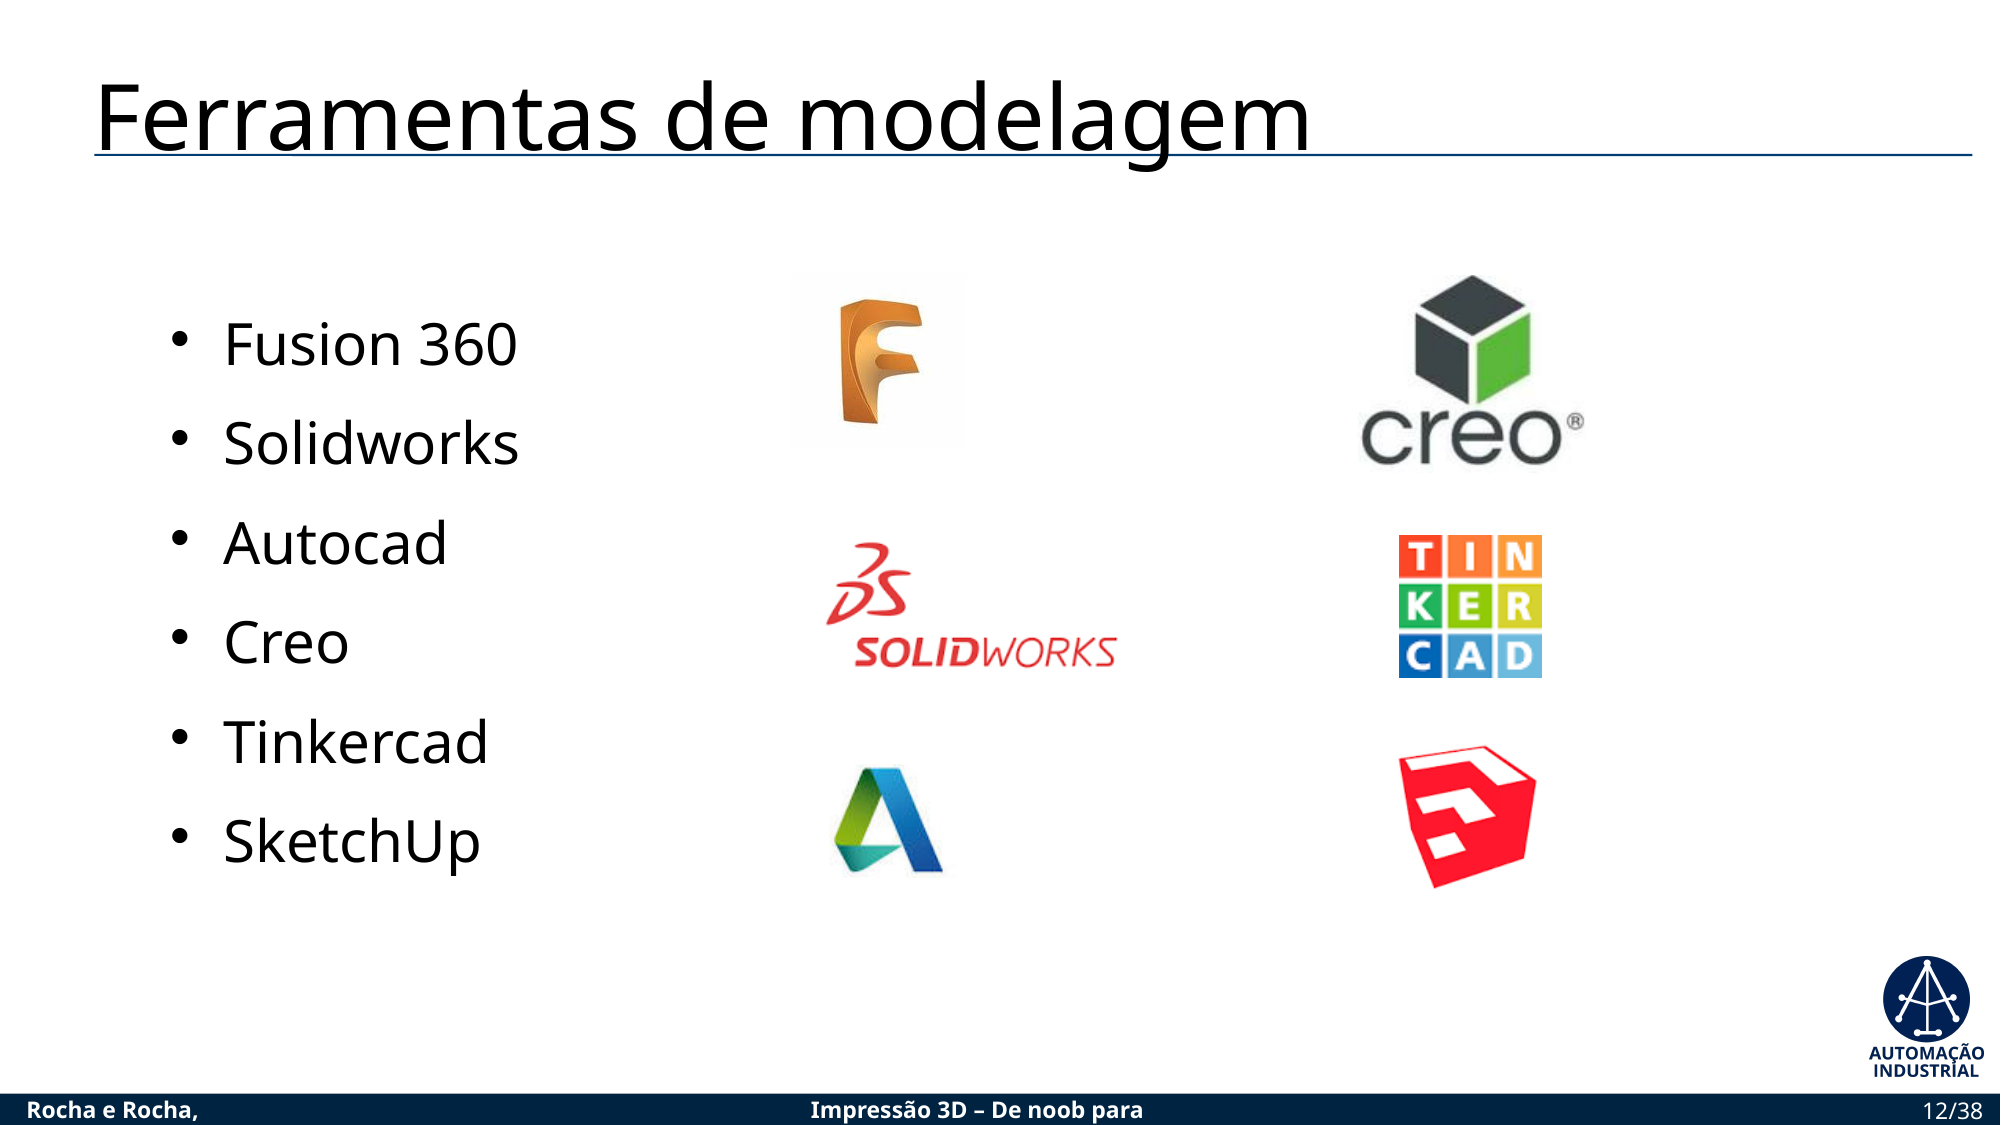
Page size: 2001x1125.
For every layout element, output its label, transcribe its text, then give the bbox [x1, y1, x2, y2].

picture [767, 727, 1012, 911]
text_box Ferramentas de modelagem [78, 12, 1804, 230]
picture [1869, 956, 1984, 1077]
picture [822, 522, 1122, 689]
text_box Fusion 360 Solidworks Autocad Creo Tinkercad SketchUp [137, 299, 1863, 1013]
picture [1331, 737, 1613, 896]
picture [1399, 535, 1542, 678]
picture [791, 273, 967, 449]
picture [1358, 275, 1589, 473]
